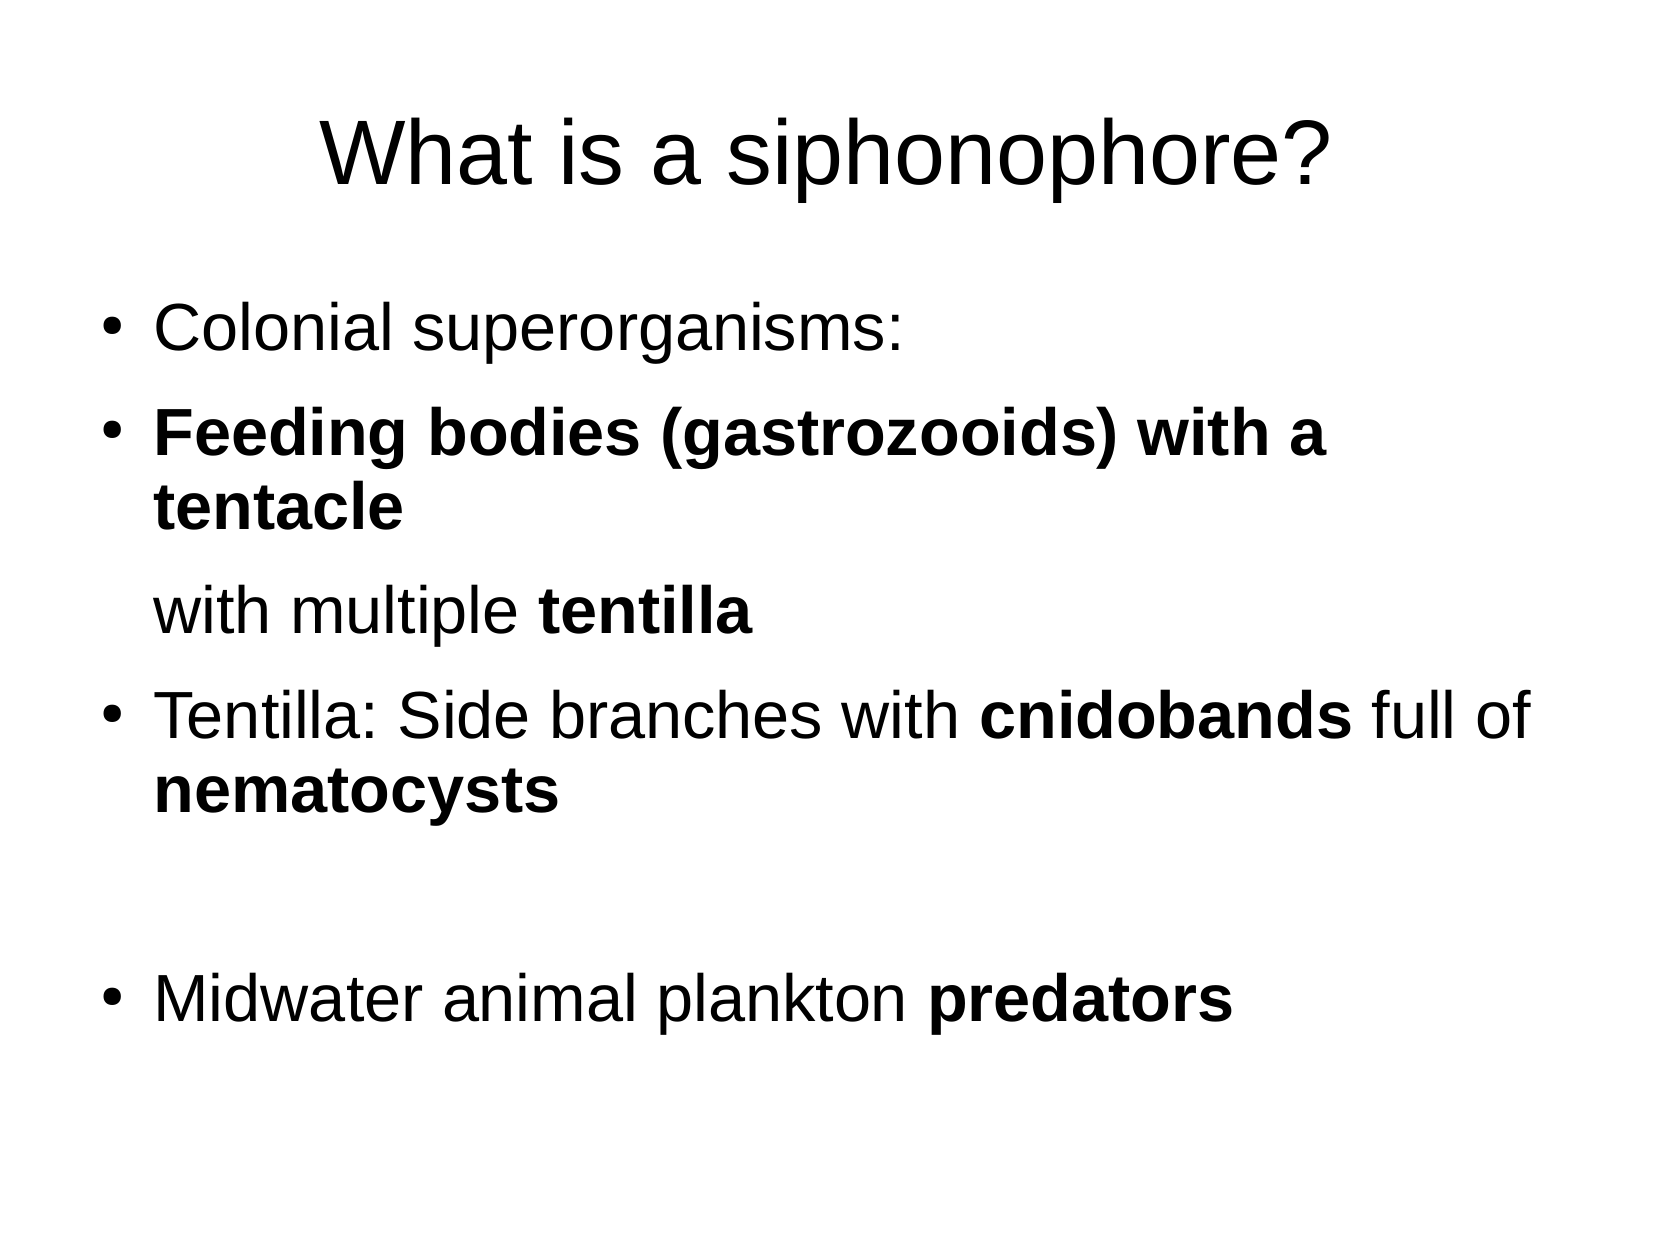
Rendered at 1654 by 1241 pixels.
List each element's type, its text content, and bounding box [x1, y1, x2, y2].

list Colonial superorganisms: Feeding bodies (gastrozooids) with a tentacle with multiple tentilla Tentilla: Side branches with cnidobands full of nematocysts Midwater animal plankton predators [82, 290, 1571, 1156]
title What is a siphonophore? [82, 49, 1571, 257]
